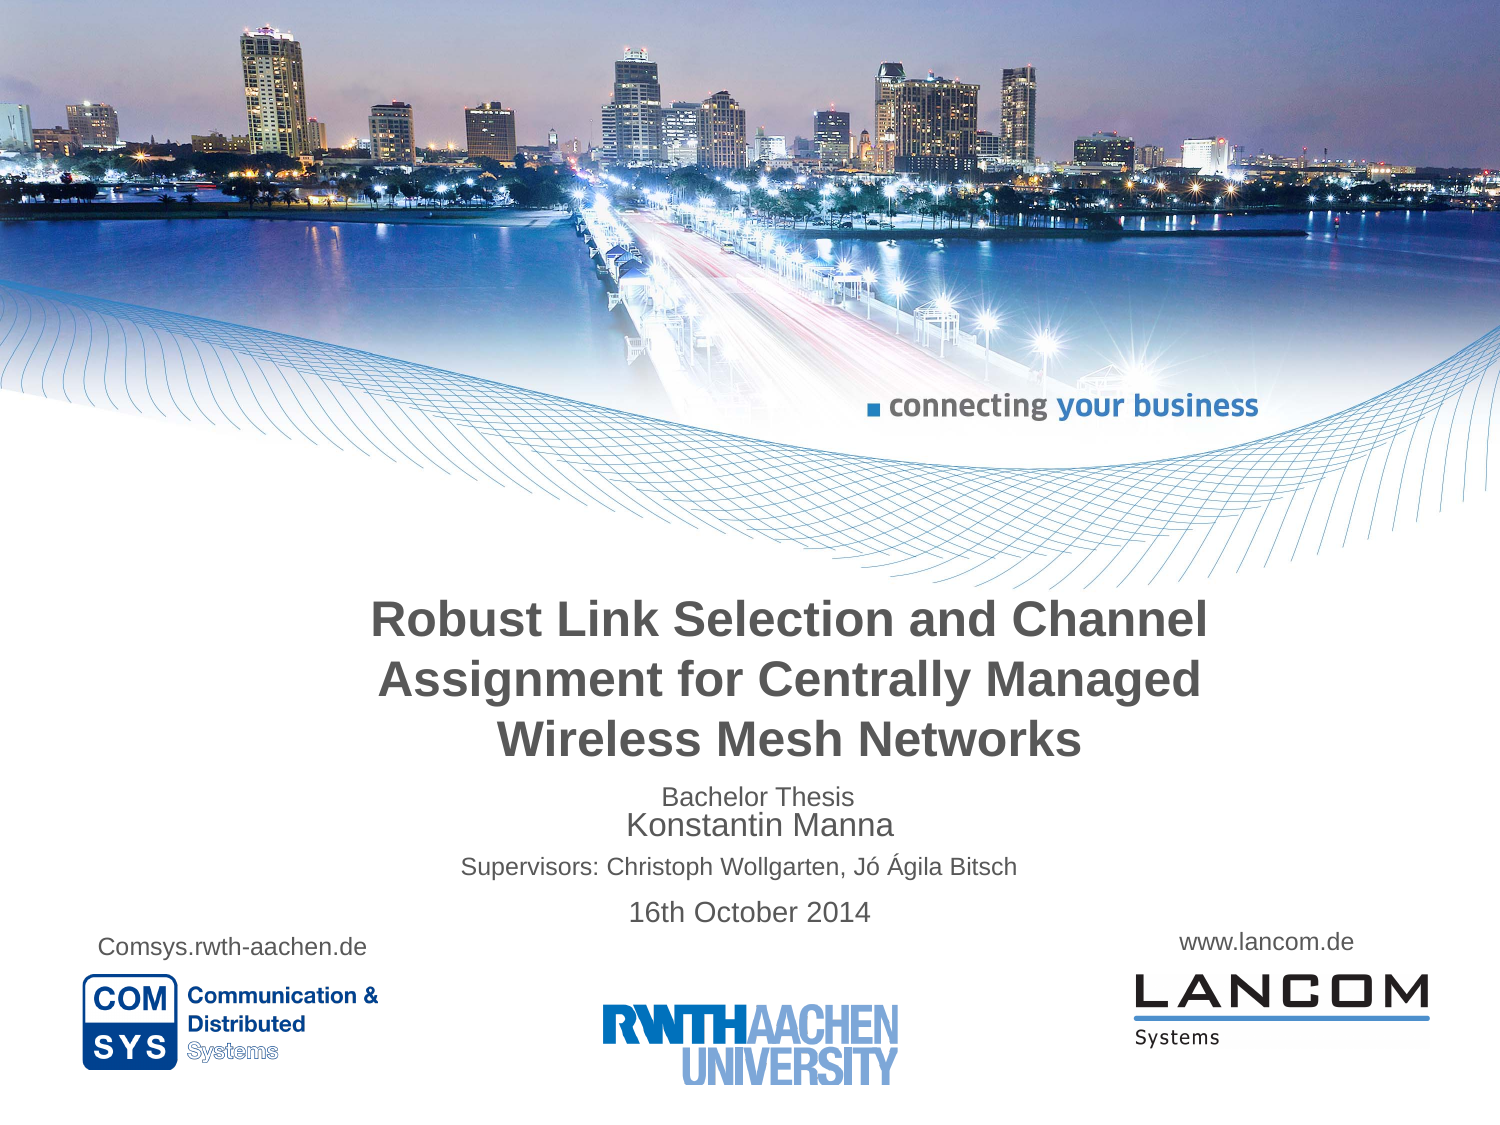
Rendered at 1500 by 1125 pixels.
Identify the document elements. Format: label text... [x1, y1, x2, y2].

list 16th October 2014 [496, 898, 1004, 942]
subtitle Robust Link Selection and Channel Assignment for Centrally Managed Wireless Mesh Networks [305, 579, 1275, 792]
picture [1133, 974, 1430, 1049]
text_box Bachelor Thesis [661, 779, 875, 827]
picture [0, 0, 1500, 708]
text_box Konstantin Manna [625, 803, 910, 850]
text_box Supervisors: Christoph Wollgarten, Jó Ágila Bitsch [460, 850, 1028, 898]
